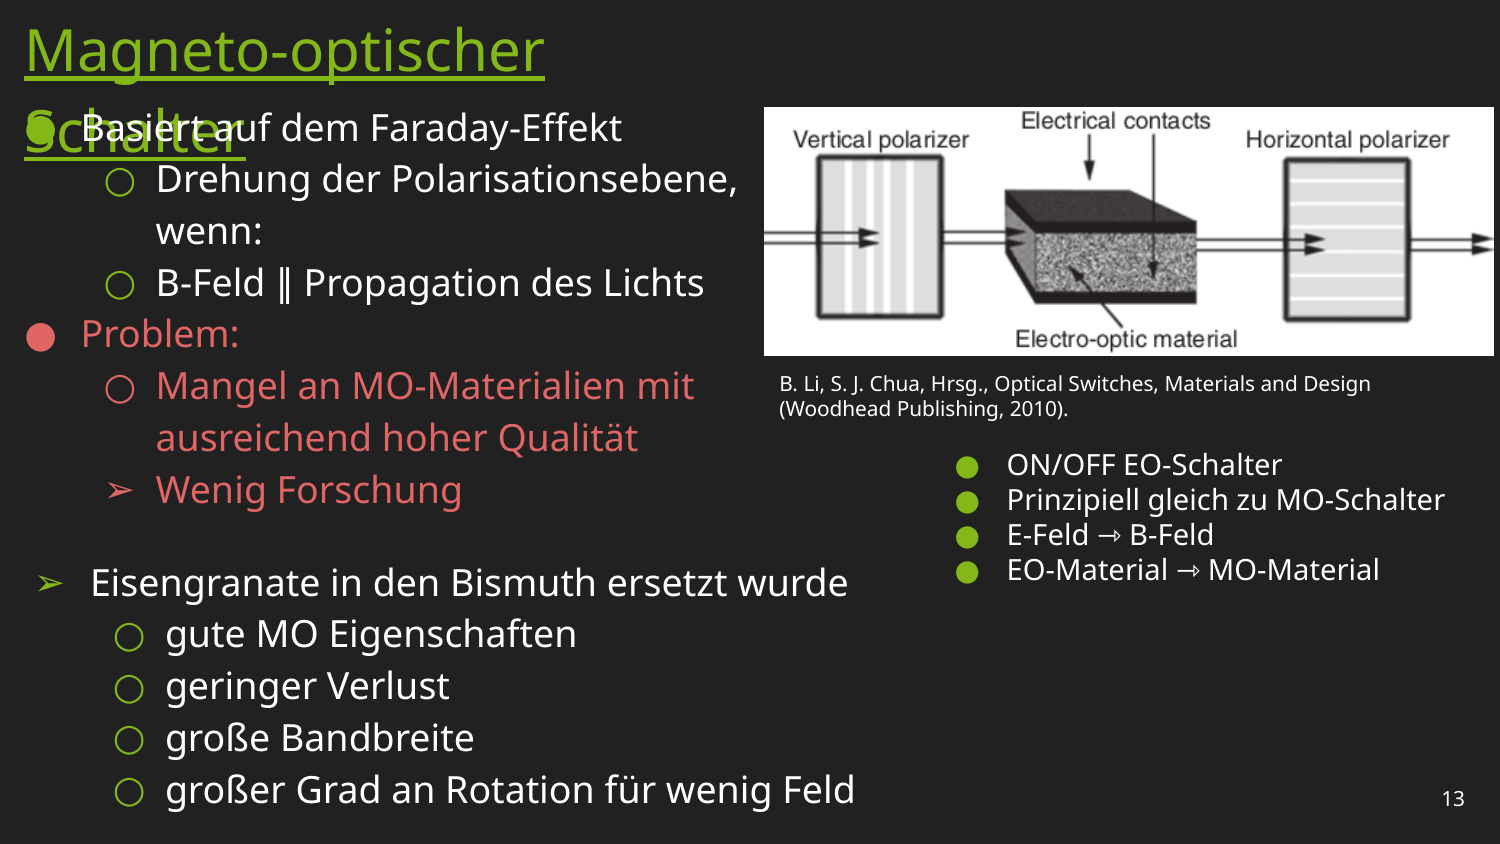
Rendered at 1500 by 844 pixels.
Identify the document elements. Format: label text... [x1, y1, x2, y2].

title Magneto-optischer Schalter [9, 0, 779, 81]
slide_number <number> [1389, 764, 1480, 830]
list Basiert auf dem Faraday-Effekt Drehung der Polarisationsebene, wenn: B-Feld ∥ Propagation des Lichts Problem: Mangel an MO-Materialien mit ausreichend hoher Qualität Wenig Forschung [0, 81, 820, 511]
text_box ON/OFF EO-Schalter Prinzipiell gleich zu MO-Schalter E-Feld ⇾ B-Feld EO-Material ⇾ MO-Material [916, 431, 1500, 617]
picture [764, 107, 1494, 355]
text_box B. Li, S. J. Chua, Hrsg., Optical Switches, Materials and Design (Woodhead Publishing, 2010). [764, 355, 1494, 421]
list Eisengranate in den Bismuth ersetzt wurde gute MO Eigenschaften geringer Verlust große Bandbreite großer Grad an Rotation für wenig Feld [0, 536, 948, 844]
